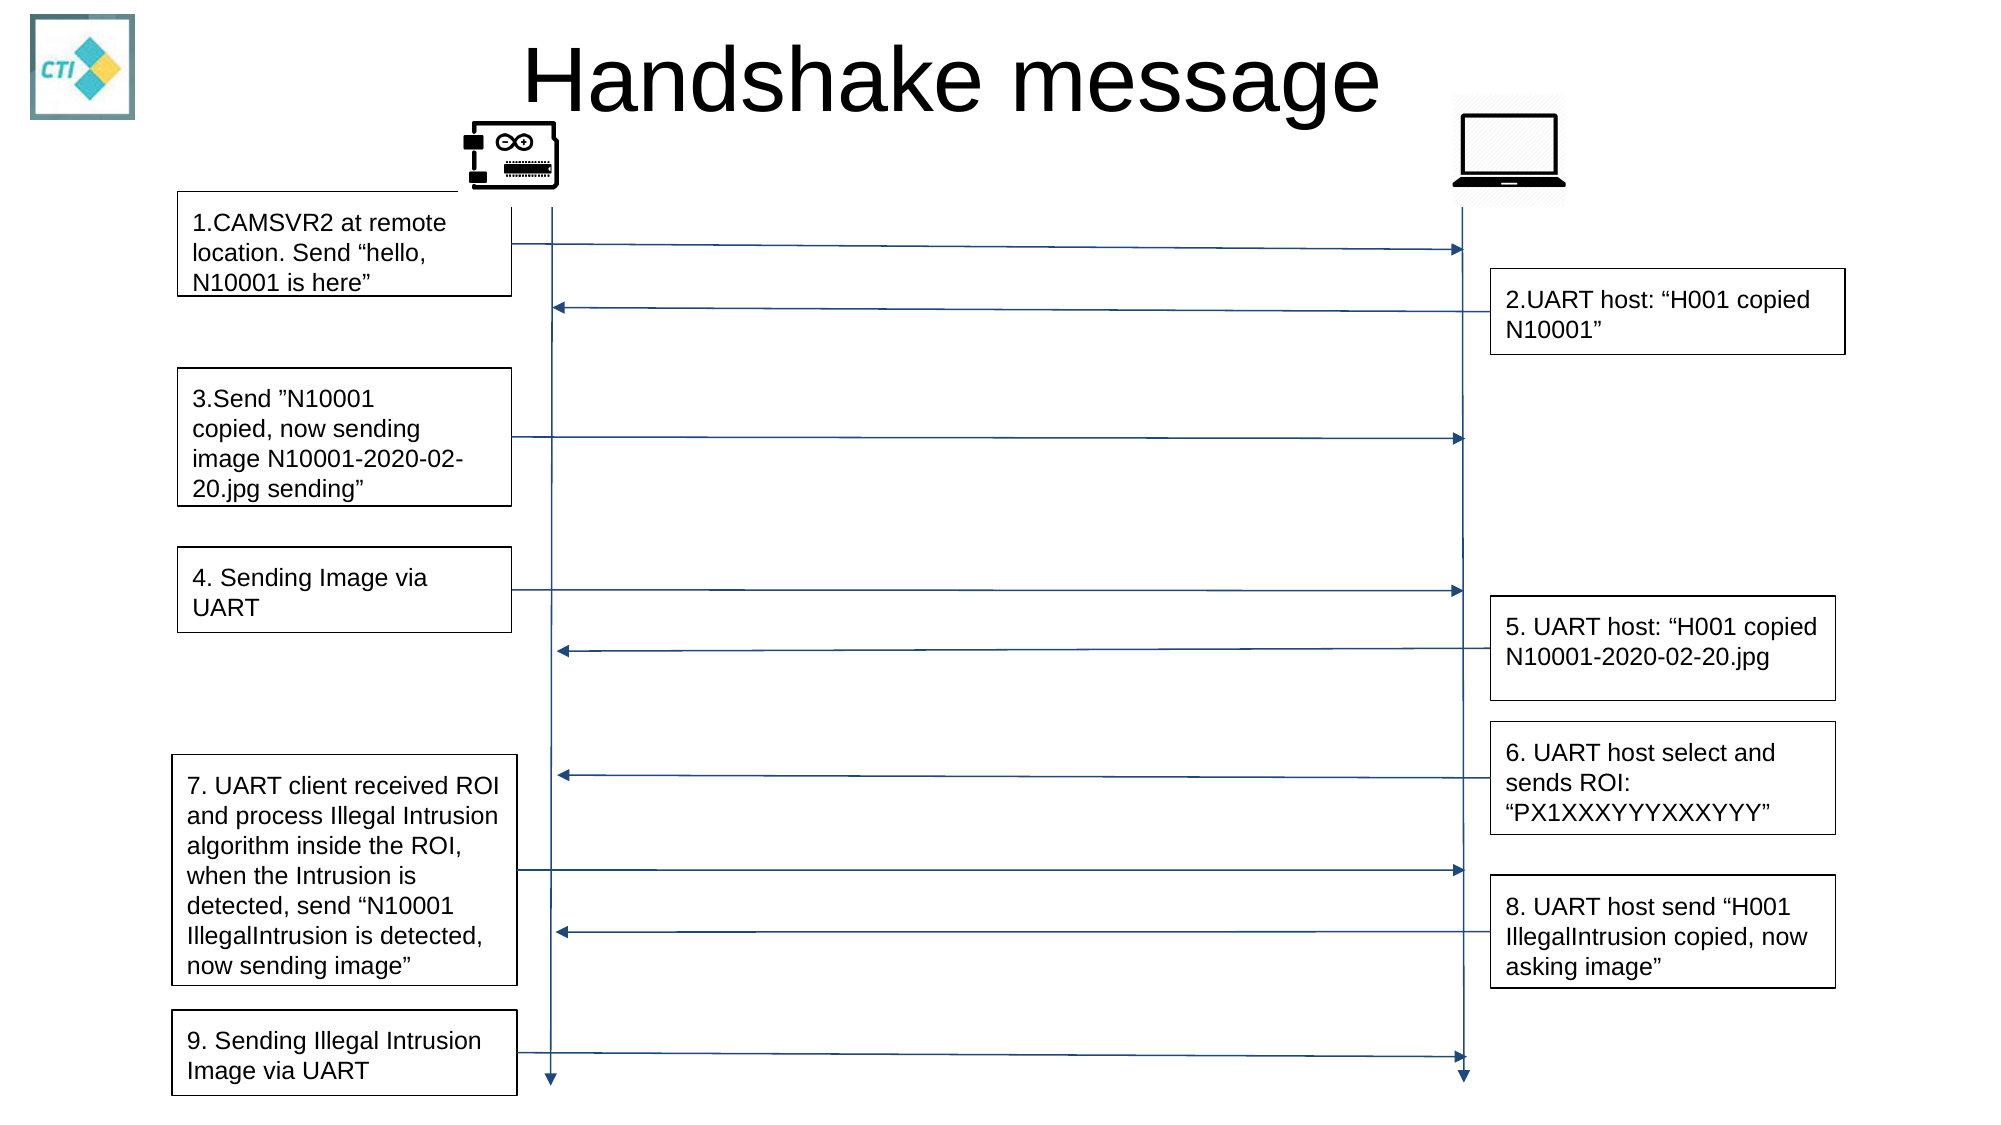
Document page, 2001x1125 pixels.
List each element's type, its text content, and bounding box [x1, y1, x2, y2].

text_box 8. UART host send “H001 IllegalIntrusion copied, now asking image” [1490, 875, 1836, 989]
text_box 5. UART host: “H001 copied N10001-2020-02-20.jpg [1490, 595, 1836, 701]
text_box 2.UART host: “H001 copied N10001” [1490, 268, 1846, 355]
text_box 4. Sending Image via UART [177, 546, 512, 633]
text_box Handshake message [0, 7, 1665, 143]
picture [1452, 93, 1566, 207]
text_box 3.Send ”N10001 copied, now sending image N10001-2020-02-20.jpg sending” [177, 367, 512, 506]
text_box 1.CAMSVR2 at remote location. Send “hello, N10001 is here” [177, 191, 512, 297]
text_box 7. UART client received ROI and process Illegal Intrusion algorithm inside the ROI, when the Intrusion is detected, send “N10001 IllegalIntrusion is detected, now sending image” [171, 754, 517, 986]
text_box 6. UART host select and sends ROI: “PX1XXXYYYXXXYYY” [1490, 721, 1836, 835]
picture [458, 102, 564, 207]
text_box 9. Sending Illegal Intrusion Image via UART [171, 1009, 517, 1096]
